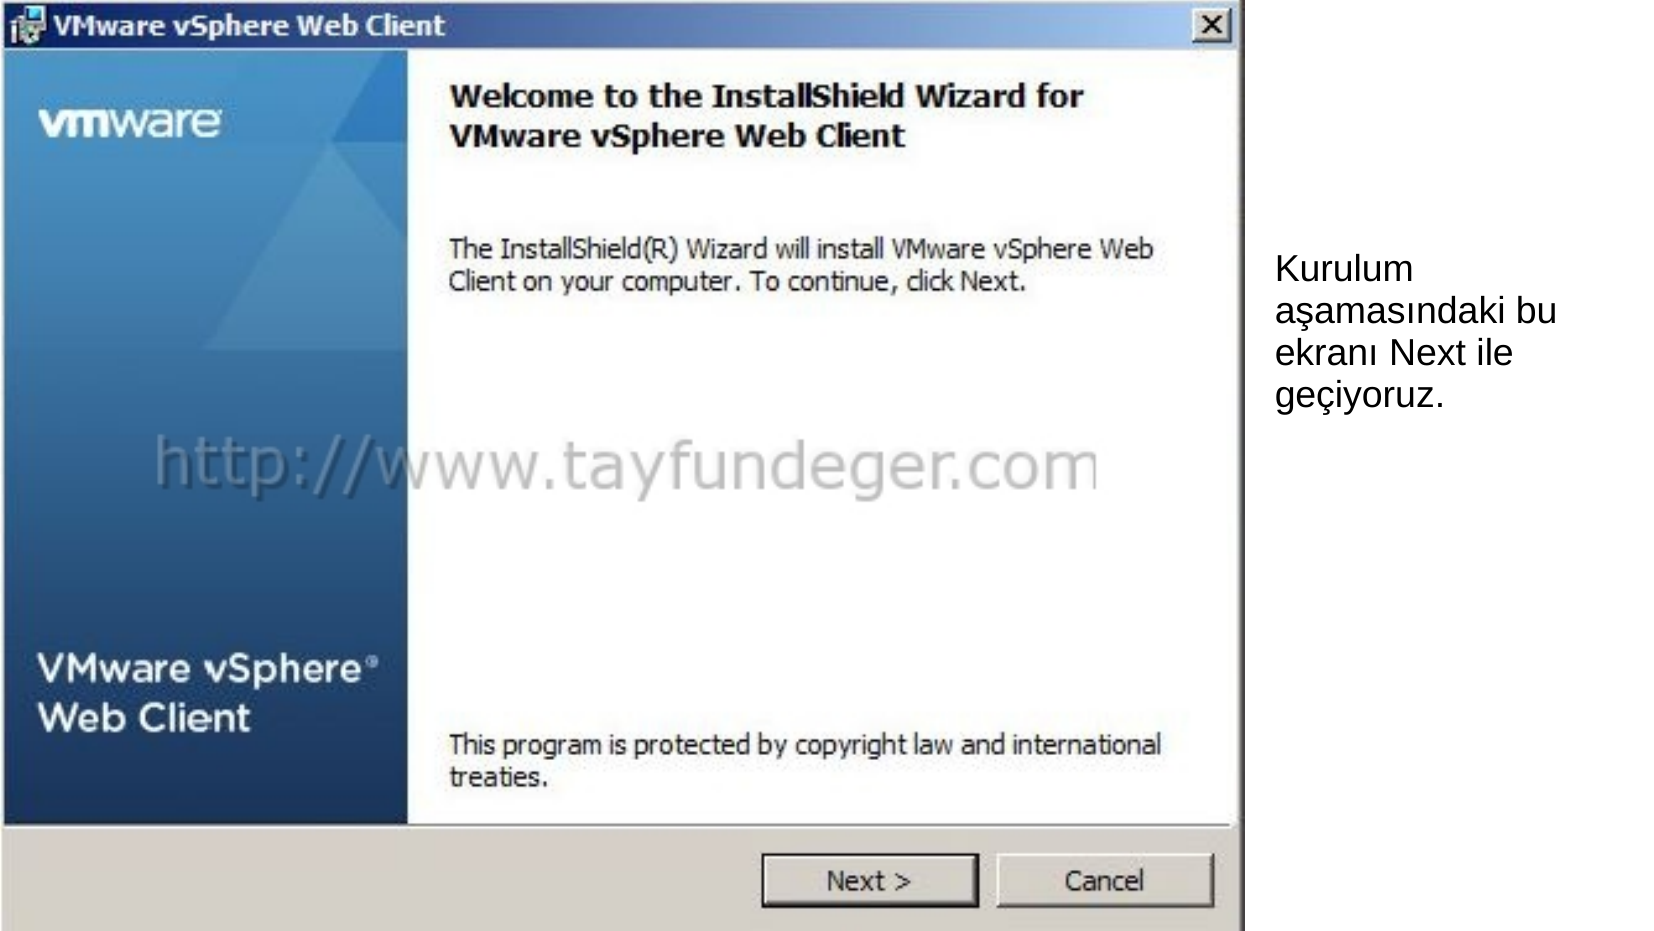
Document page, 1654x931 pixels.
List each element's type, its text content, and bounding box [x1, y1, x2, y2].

picture [0, 0, 1245, 931]
text_box Kurulum aşamasındaki bu ekranı Next ile geçiyoruz. [1260, 240, 1636, 494]
